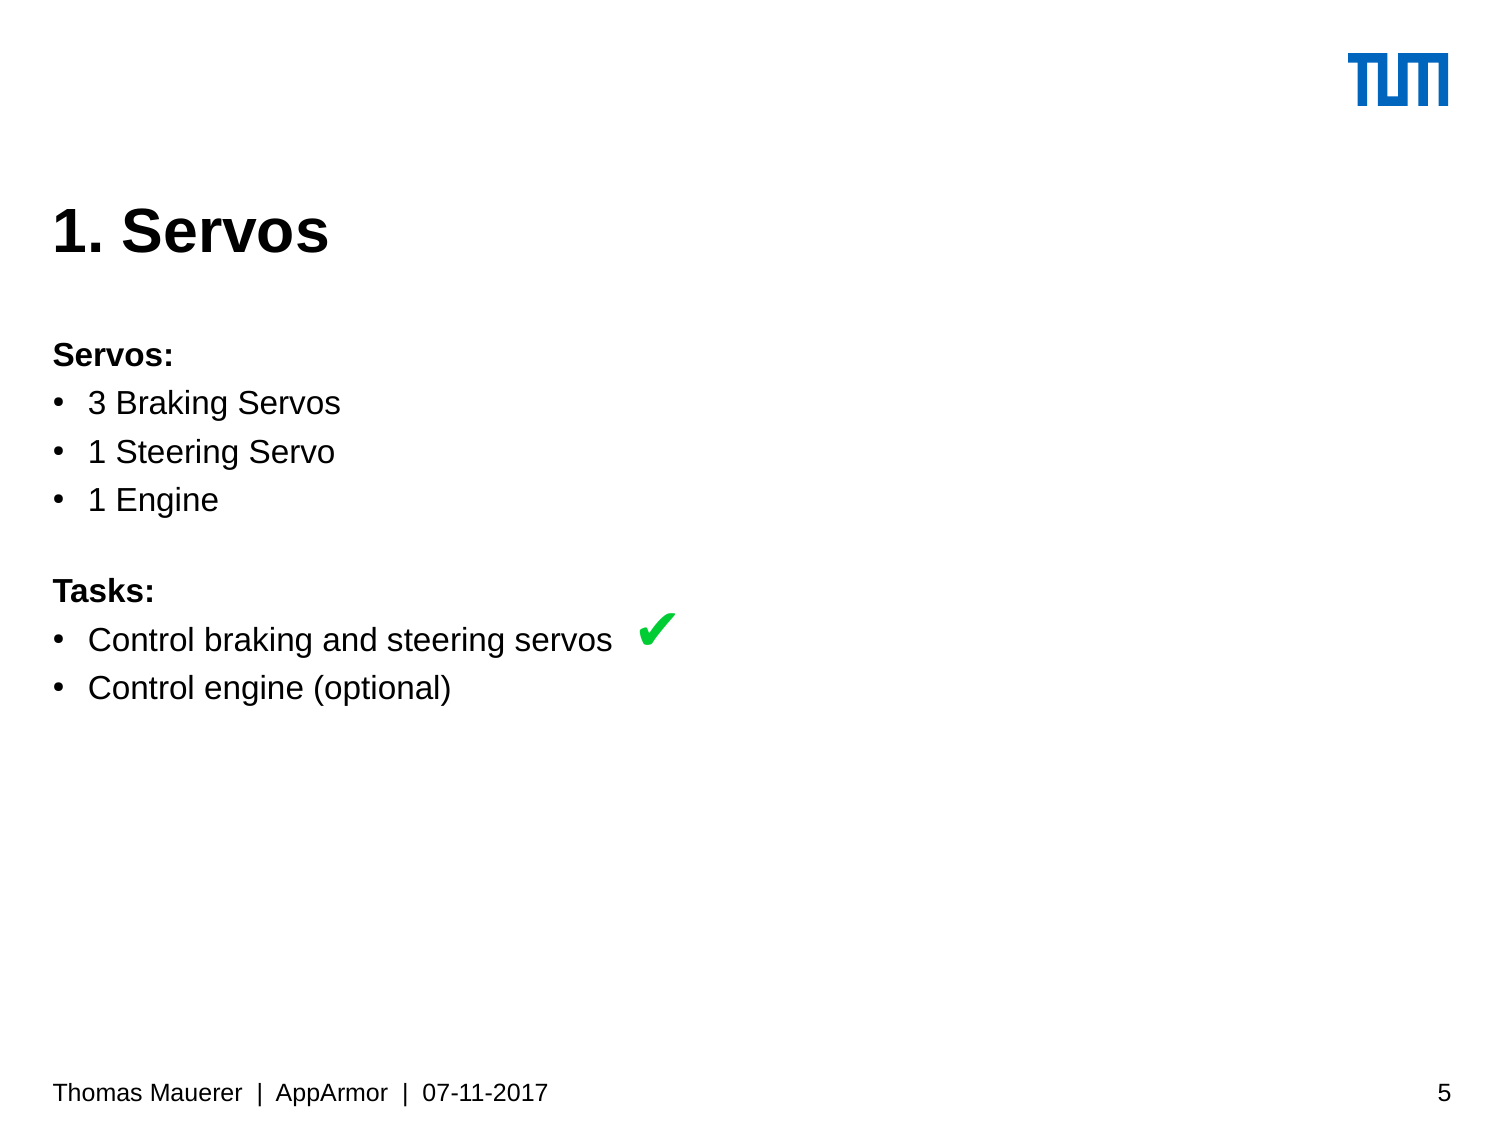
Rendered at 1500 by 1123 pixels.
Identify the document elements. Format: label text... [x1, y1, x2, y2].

title 1. Servos [52, 195, 1453, 266]
text_box ✔ [582, 590, 697, 671]
list Servos: 3 Braking Servos 1 Steering Servo 1 Engine Tasks: Control braking and steering servos Control engine (optional) [52, 330, 1453, 835]
